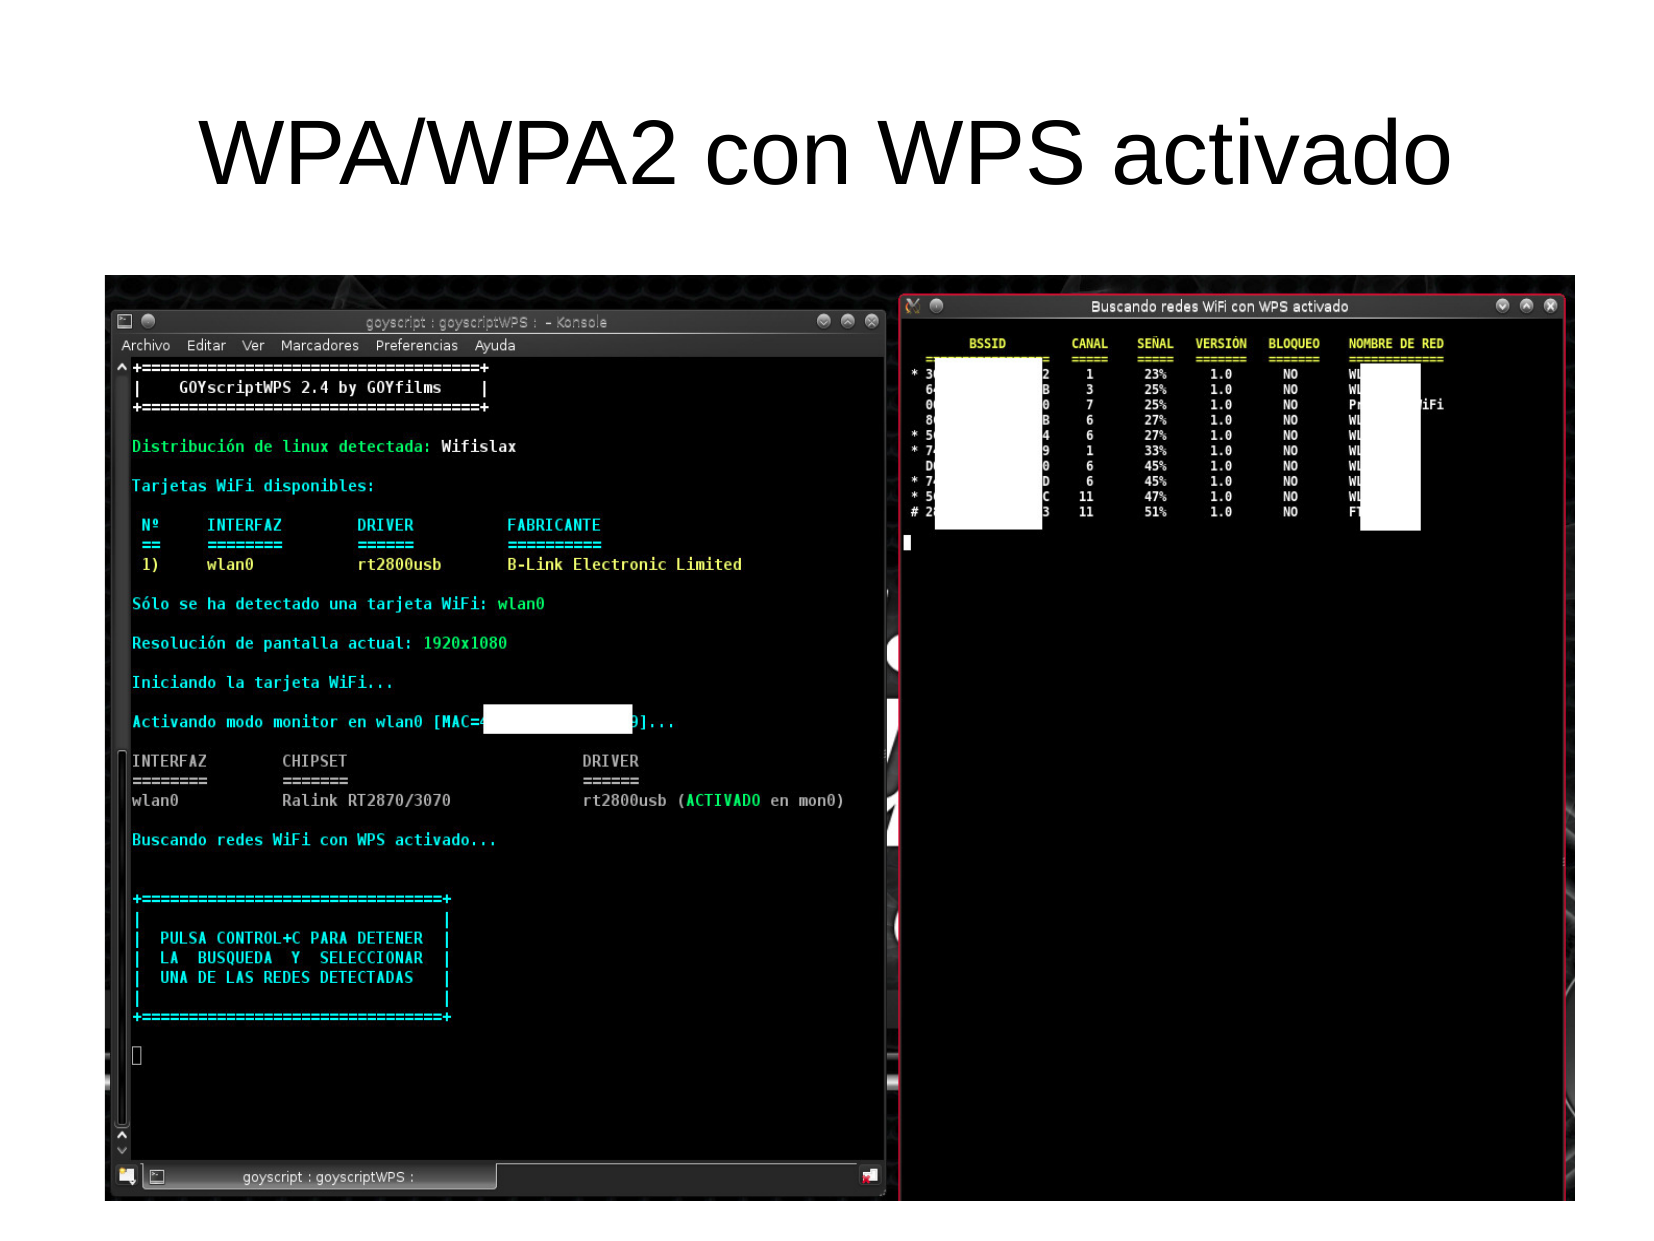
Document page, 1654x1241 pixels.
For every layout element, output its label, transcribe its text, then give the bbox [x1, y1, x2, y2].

title WPA/WPA2 con WPS activado [82, 49, 1571, 257]
picture [104, 275, 1576, 1201]
